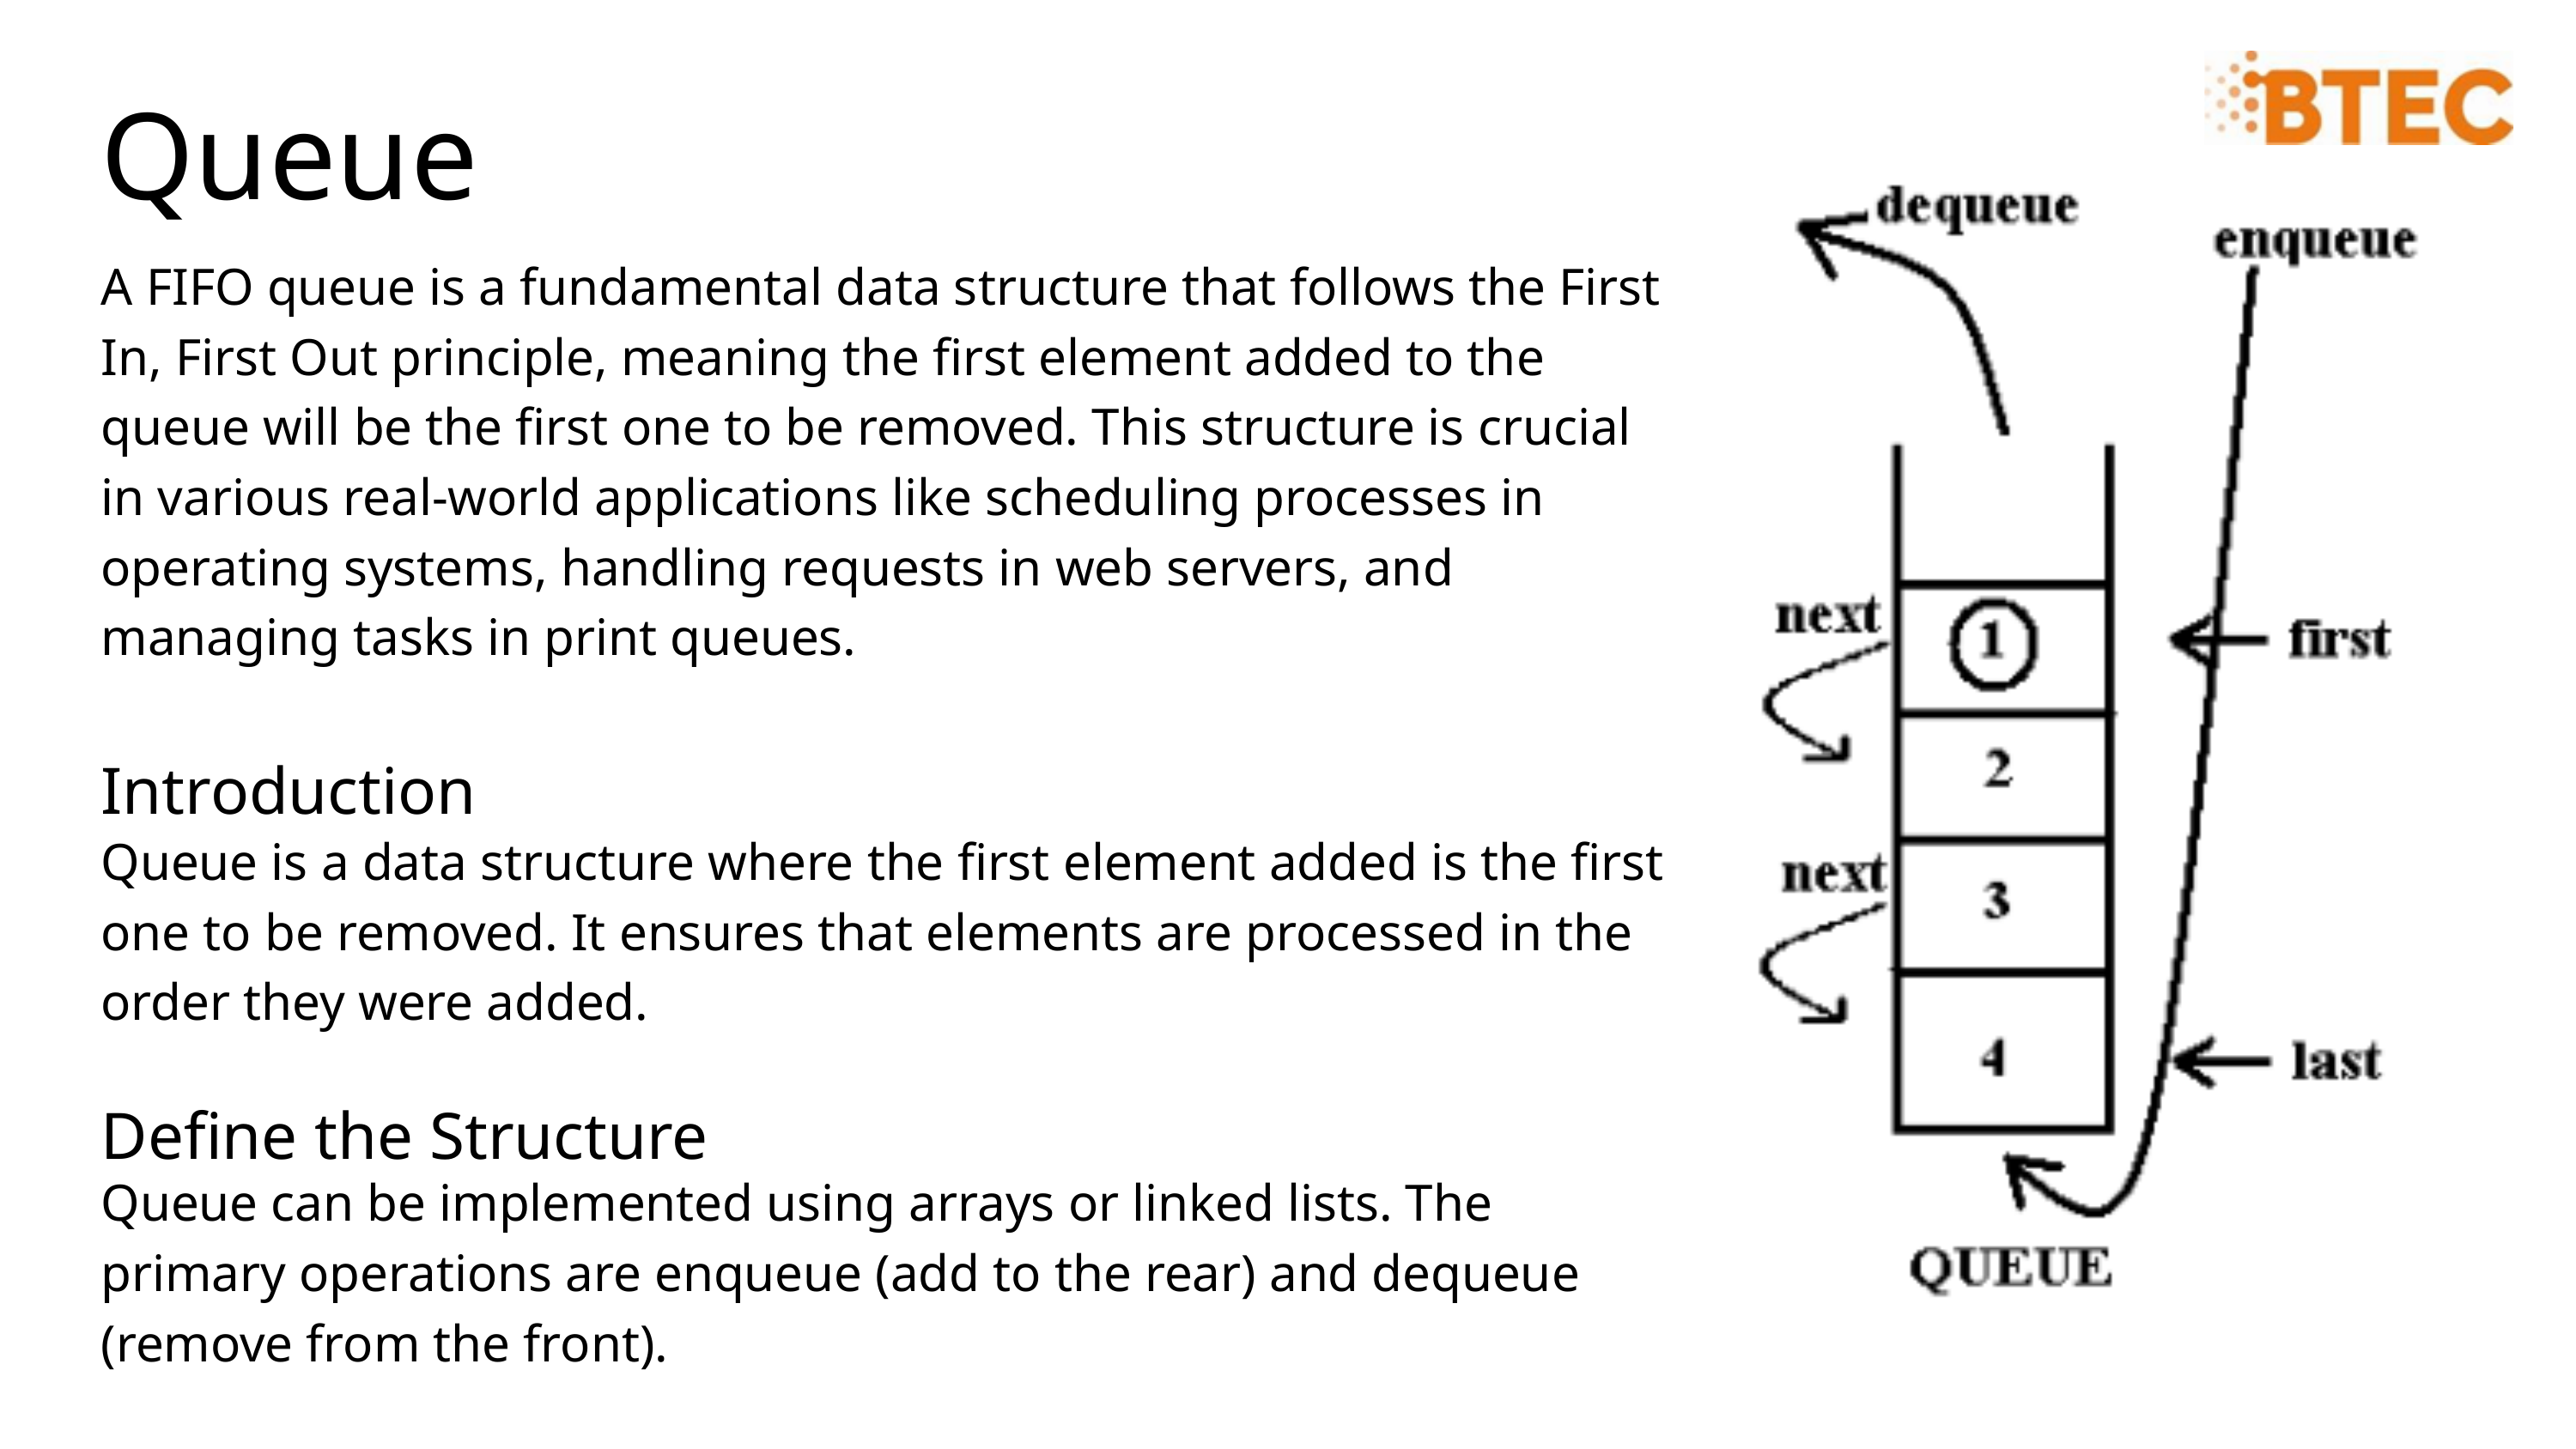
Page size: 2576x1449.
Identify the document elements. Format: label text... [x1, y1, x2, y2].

text_box Queue [100, 56, 1185, 216]
text_box Introduction [100, 737, 935, 820]
text_box Define the Structure [100, 1082, 935, 1161]
text_box Queue can be implemented using arrays or linked lists. The primary operations are enqueue (add to the rear) and dequeue (remove from the front). [100, 1161, 1669, 1439]
text_box Queue is a data structure where the first element added is the first one to be removed. It ensures that elements are processed in the order they were added. [100, 820, 1669, 1028]
text_box [1668, 51, 2514, 1304]
text_box A FIFO queue is a fundamental data structure that follows the First In, First Out principle, meaning the first element added to the queue will be the first one to be removed. This structure is crucial in various real-world applications like scheduling processes in operating systems, handling requests in web servers, and managing tasks in print queues. [100, 245, 1669, 662]
